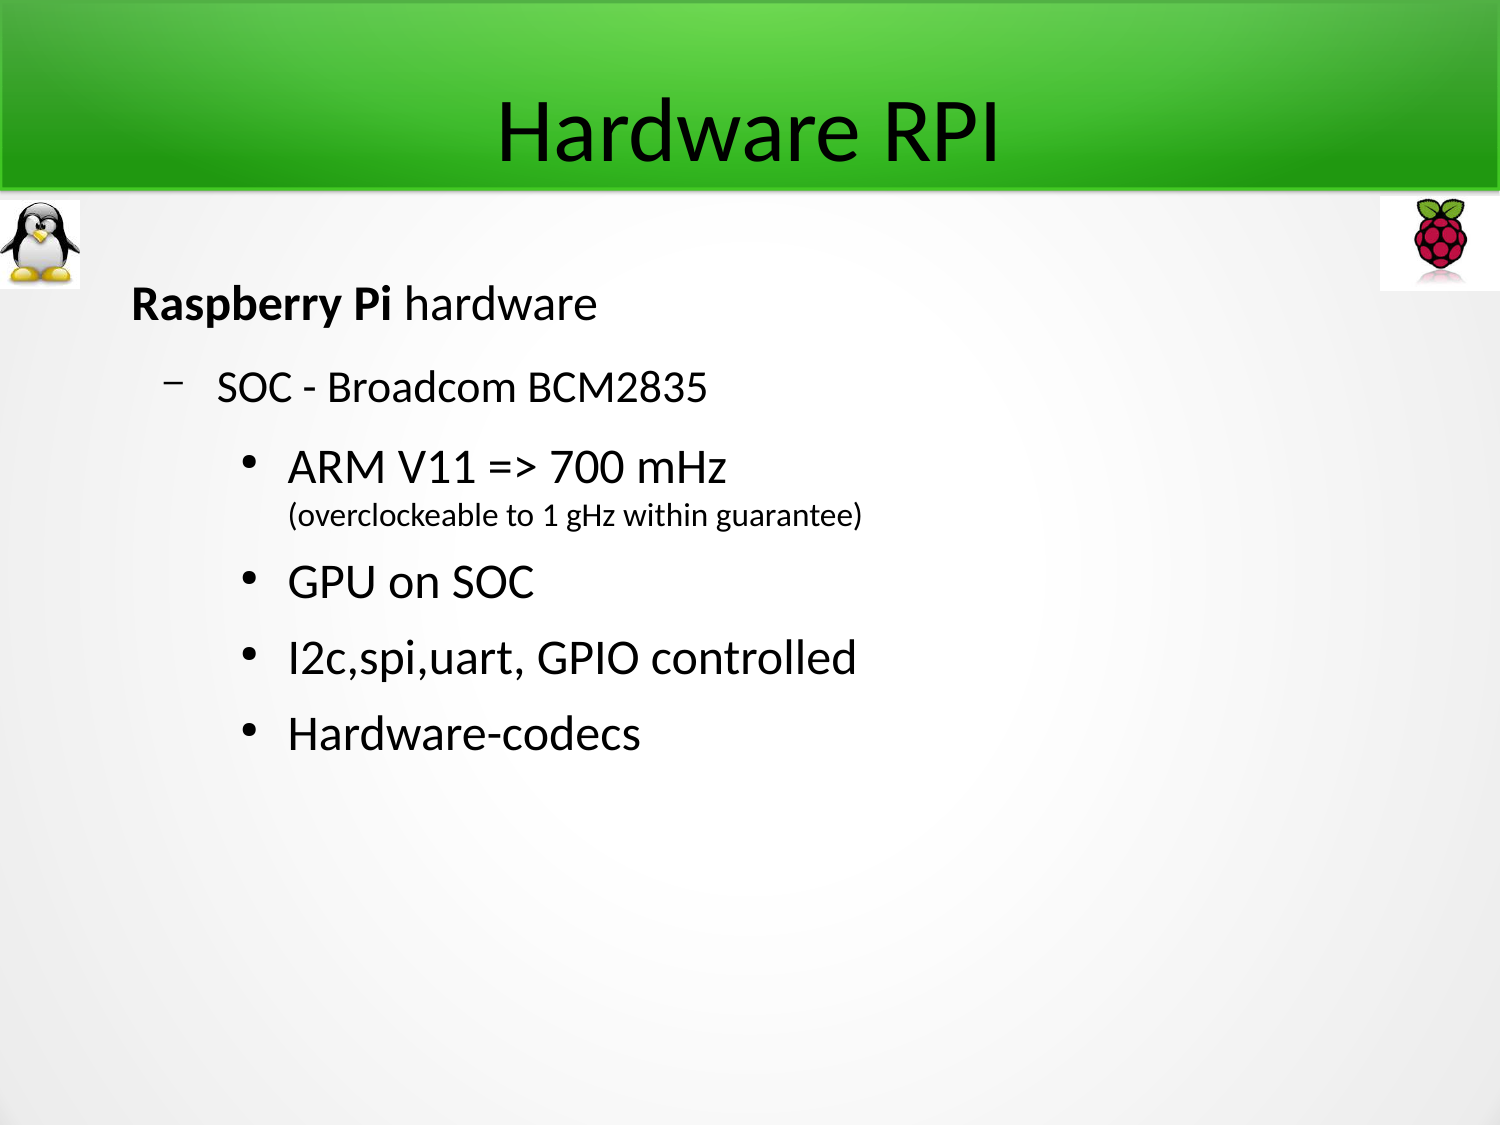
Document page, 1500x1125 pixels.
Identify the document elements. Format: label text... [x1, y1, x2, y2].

picture [1380, 196, 1500, 291]
picture [0, 200, 80, 289]
title Hardware RPI [75, 45, 1425, 233]
list Raspberry Pi hardware SOC - Broadcom BCM2835 ARM V11 => 700 mHz (overclockeable to 1 gHz within guarantee) GPU on SOC I2c,spi,uart, GPIO controlled Hardware-codecs [60, 262, 1411, 1006]
